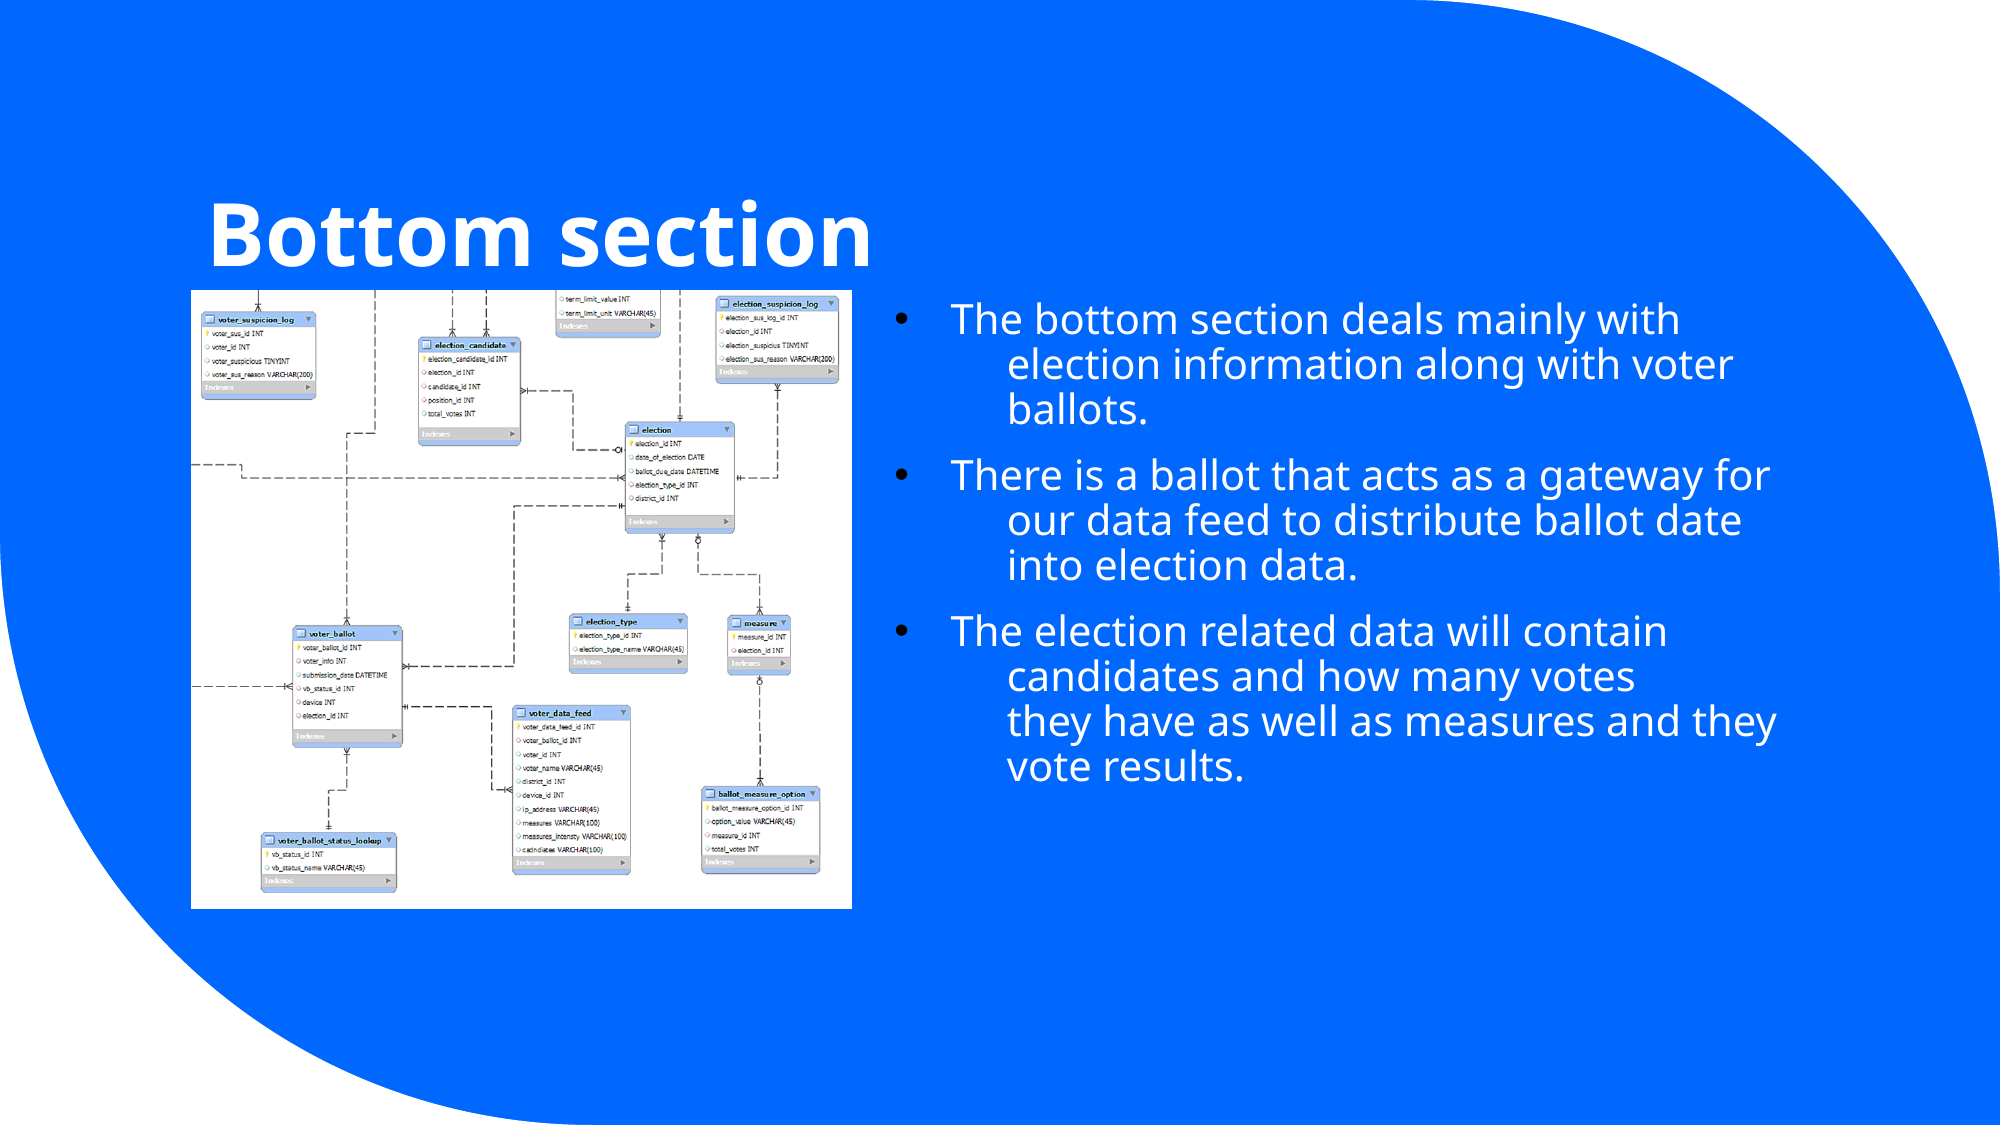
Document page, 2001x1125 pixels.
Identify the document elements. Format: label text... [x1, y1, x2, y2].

title Bottom section [191, 11, 1796, 292]
picture [191, 290, 852, 909]
list The bottom section deals mainly with election information along with voter ballots. There is a ballot that acts as a gateway for our data feed to distribute ballot date into election data. The election related data will contain candidates and how many votes they have as well as measures and they vote results. [879, 290, 1798, 879]
